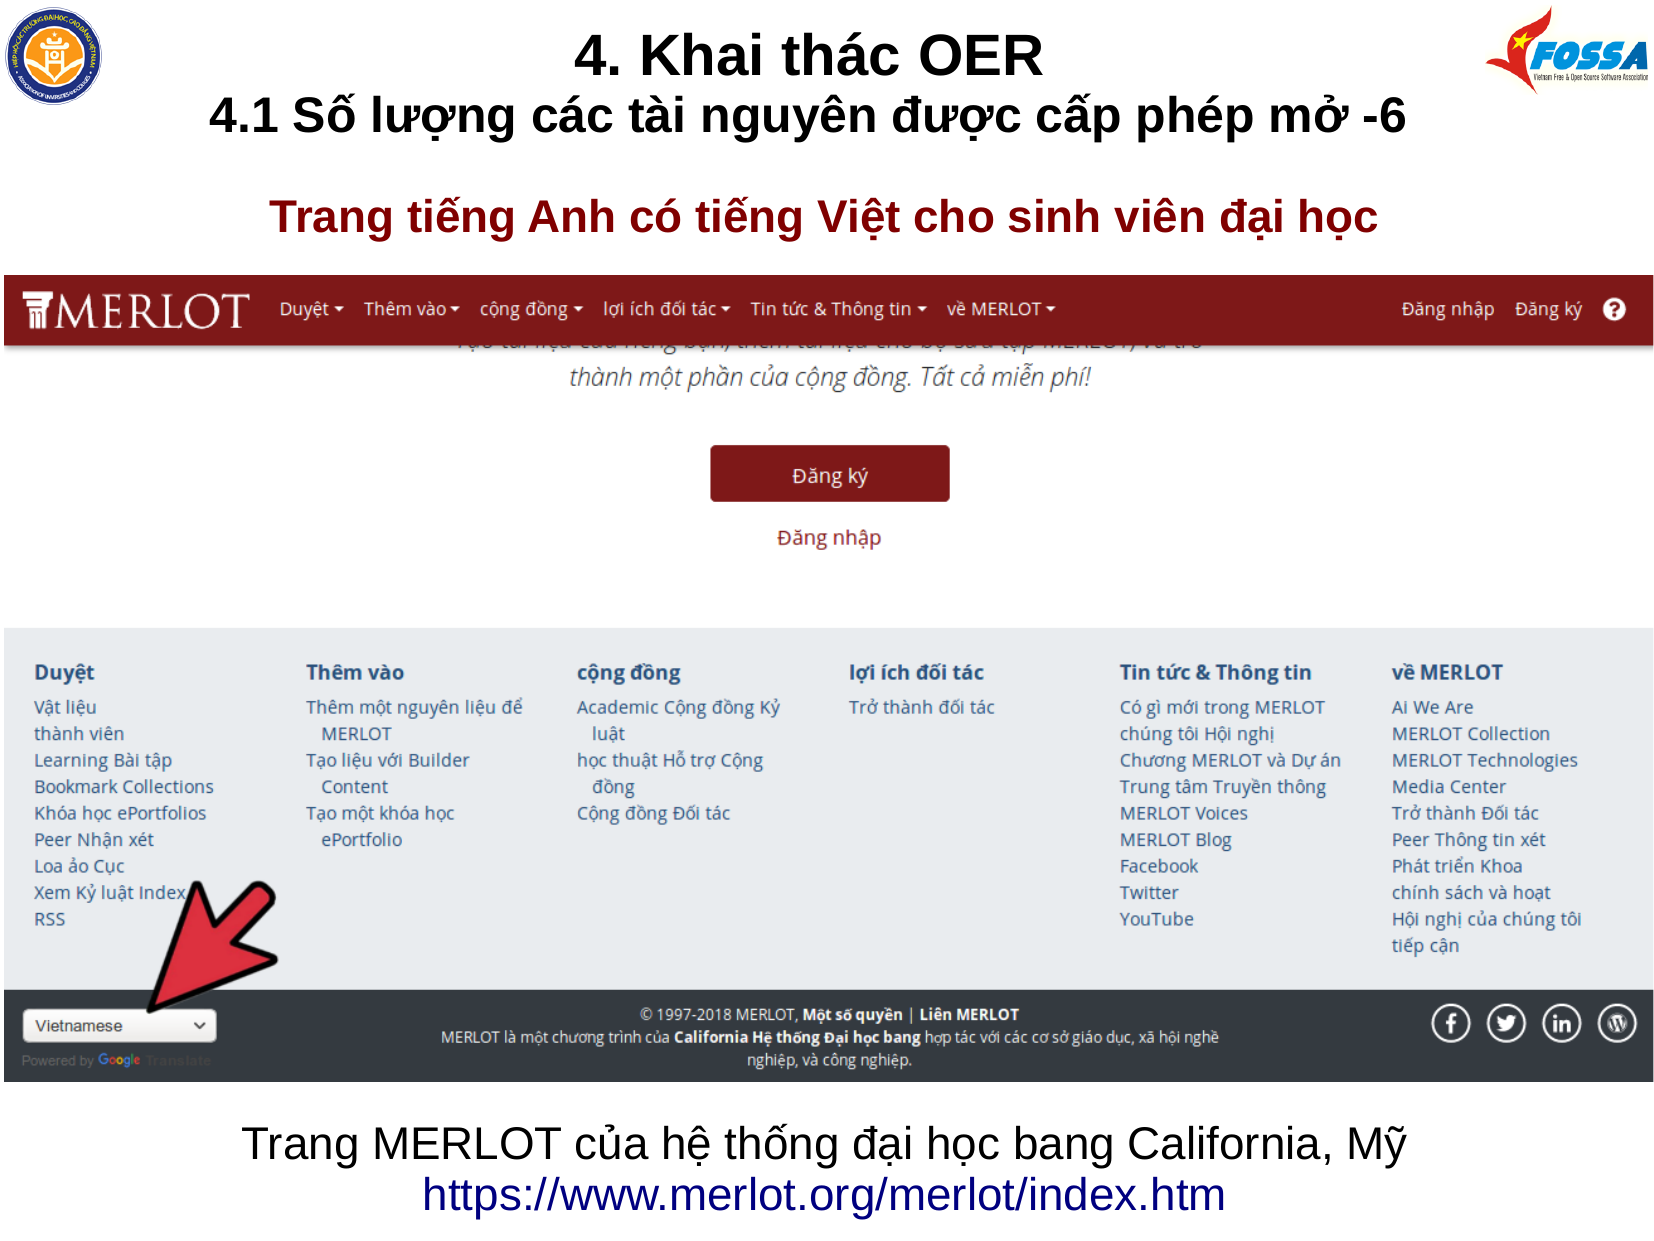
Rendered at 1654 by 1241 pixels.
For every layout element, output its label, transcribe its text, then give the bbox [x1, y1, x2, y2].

title 4. Khai thác OER 4.1 Số lượng các tài nguyên được cấp phép mở -6 [65, 12, 1554, 153]
text_box Trang MERLOT của hệ thống đại học bang California, Mỹ https://www.merlot.org/merlot/index.htm [37, 1110, 1613, 1238]
text_box Trang tiếng Anh có tiếng Việt cho sinh viên đại học [37, 183, 1613, 255]
picture [4, 275, 1654, 1082]
picture [1485, 5, 1648, 95]
picture [1, 5, 107, 107]
